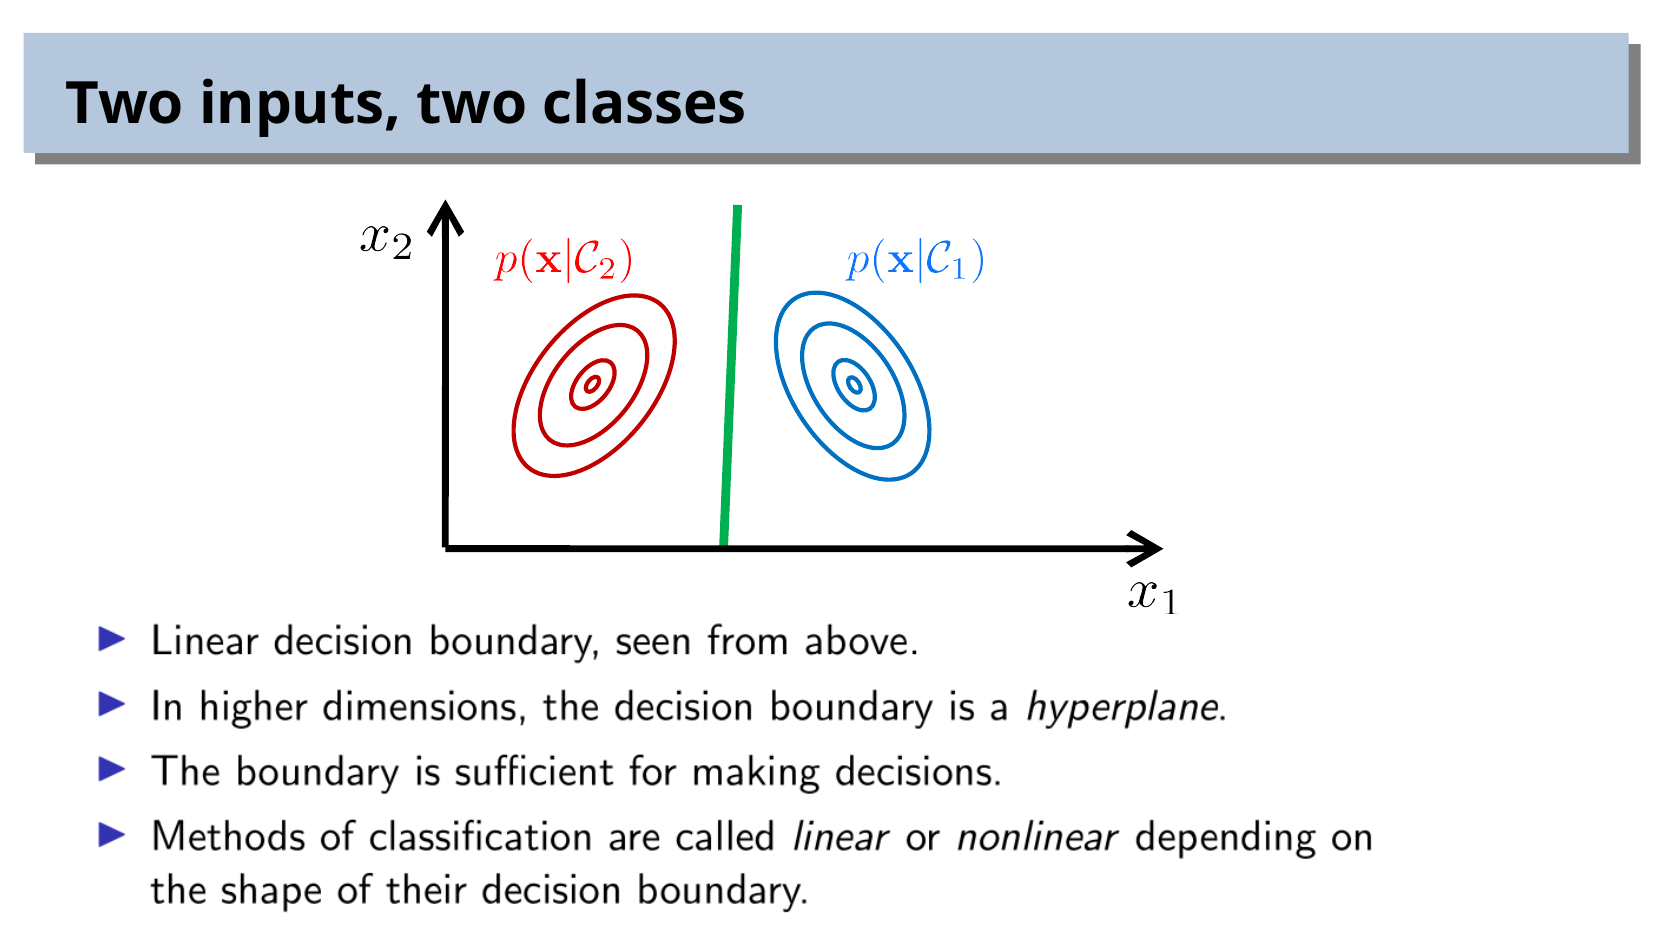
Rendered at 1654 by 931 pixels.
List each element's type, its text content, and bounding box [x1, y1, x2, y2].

picture [493, 238, 631, 283]
picture [845, 238, 983, 283]
text_box [23, 32, 1629, 153]
text_box Two inputs, two classes [51, 54, 1336, 136]
picture [90, 582, 1390, 924]
picture [360, 226, 411, 259]
